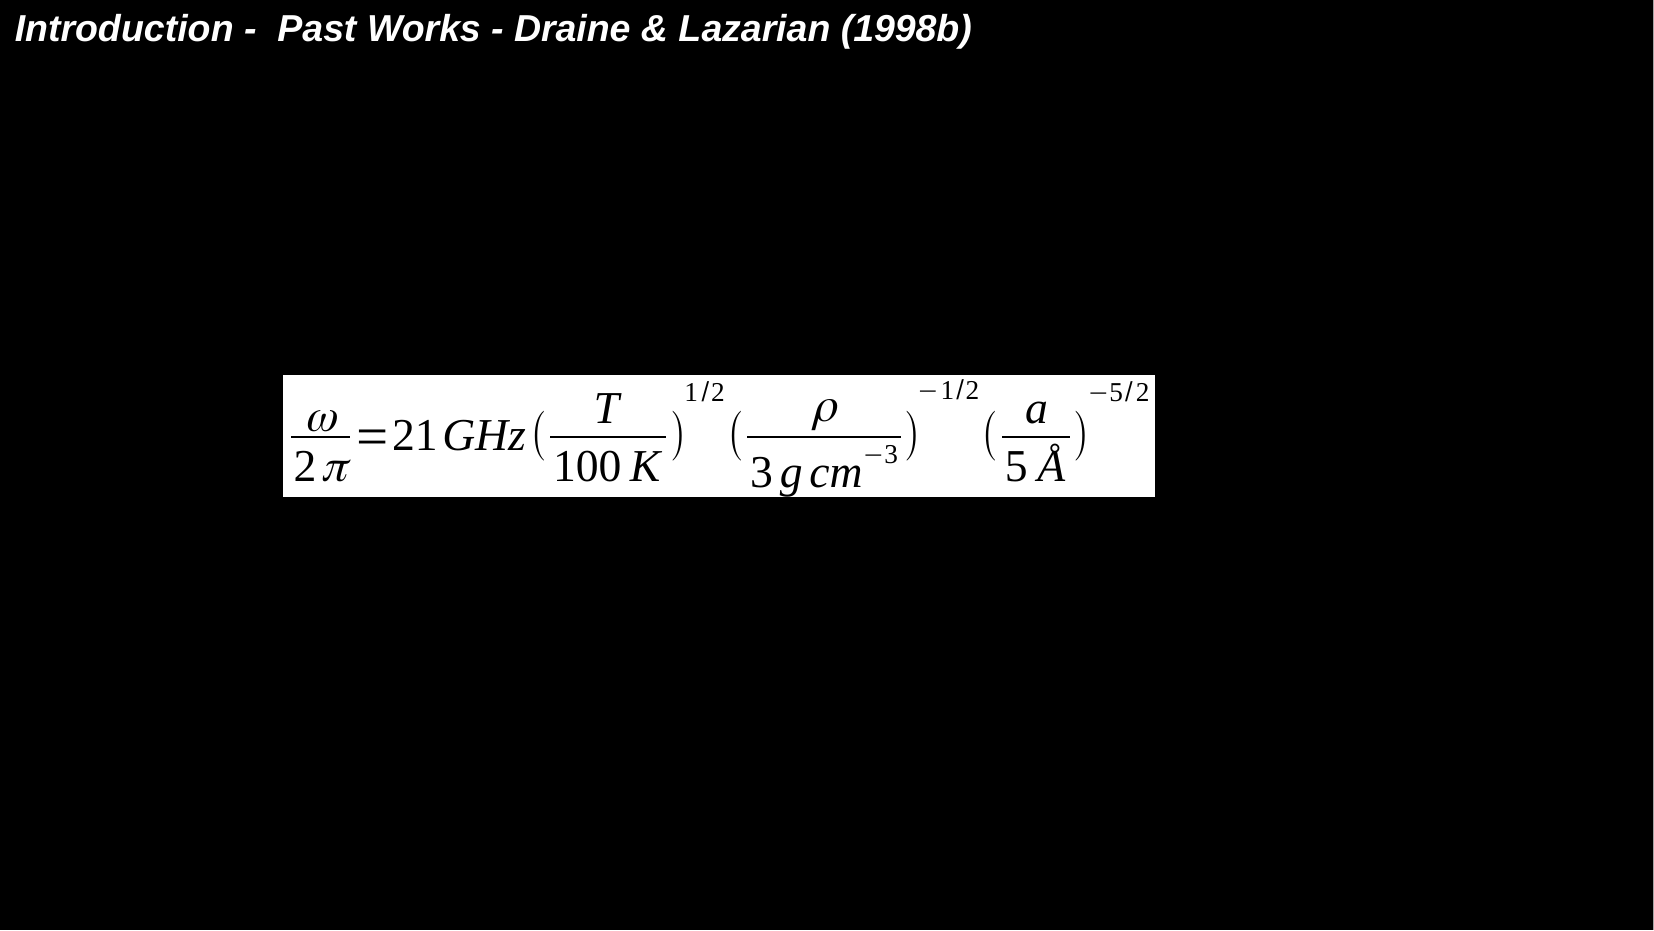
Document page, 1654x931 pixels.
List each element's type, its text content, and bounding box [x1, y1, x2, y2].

chart [282, 375, 1156, 498]
text_box Introduction - Past Works - Draine & Lazarian (1998b) [0, 0, 1654, 57]
